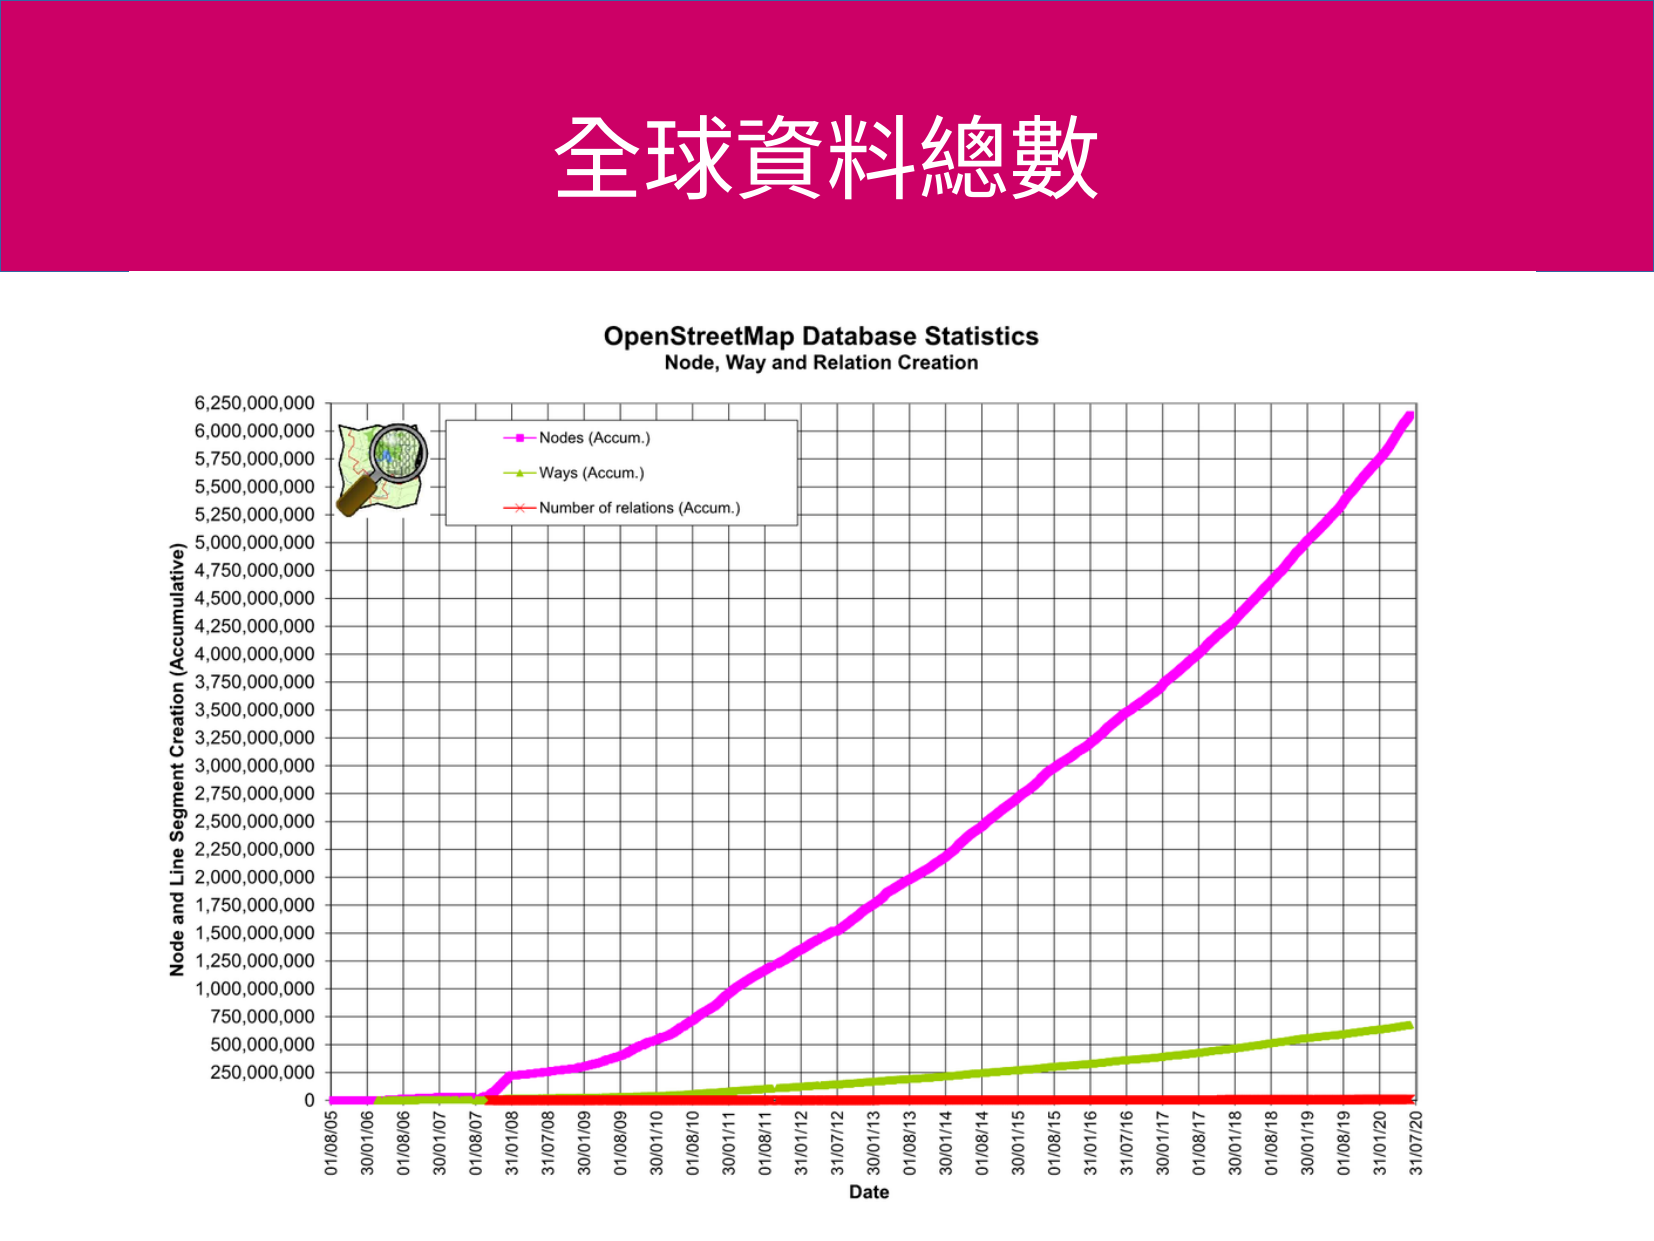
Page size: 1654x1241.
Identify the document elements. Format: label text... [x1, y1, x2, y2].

title 全球資料總數 [82, 49, 1571, 257]
picture [129, 271, 1536, 1241]
